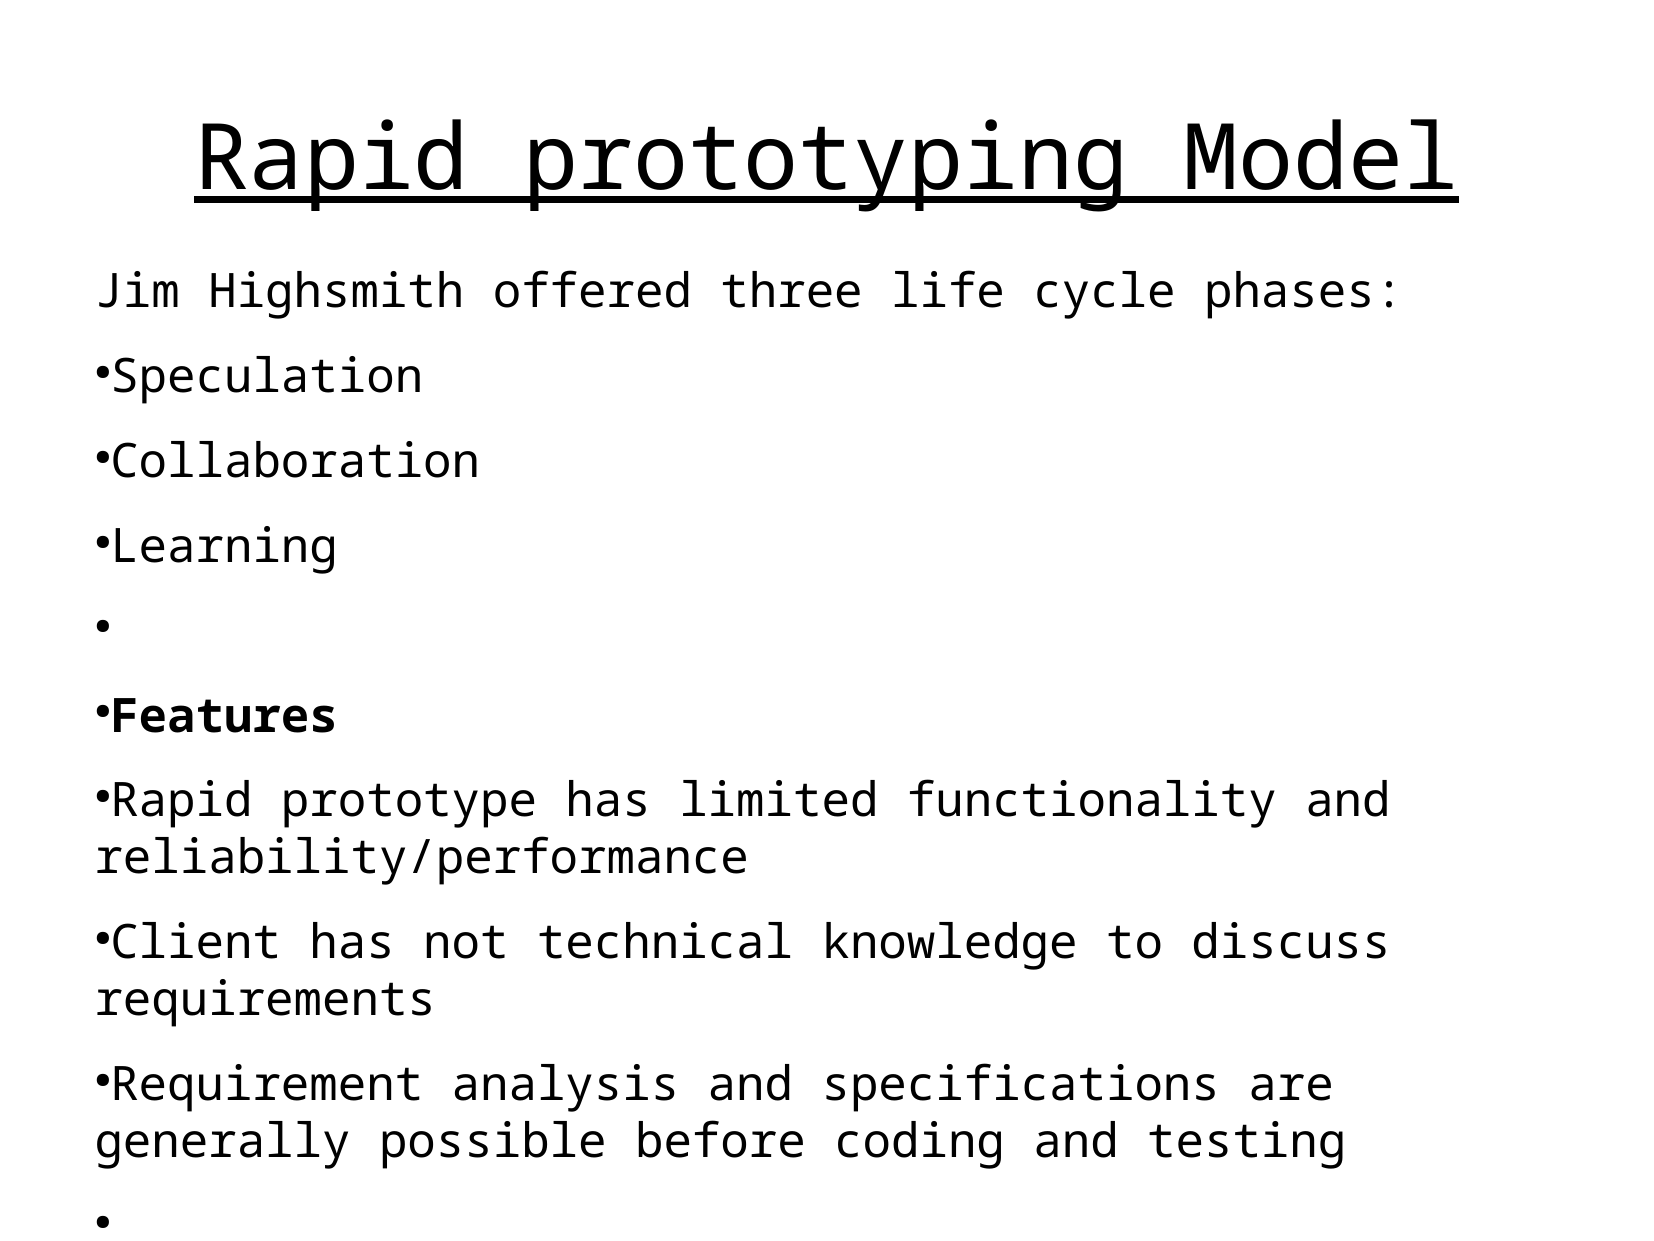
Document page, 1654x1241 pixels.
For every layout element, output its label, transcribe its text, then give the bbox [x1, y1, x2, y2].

title Rapid prototyping Model [82, 49, 1571, 257]
list Jim Highsmith offered three life cycle phases: Speculation Collaboration Learning Features Rapid prototype has limited functionality and reliability/performance Client has not technical knowledge to discuss requirements Requirement analysis and specifications are generally possible before coding and testing [94, 259, 1583, 1170]
